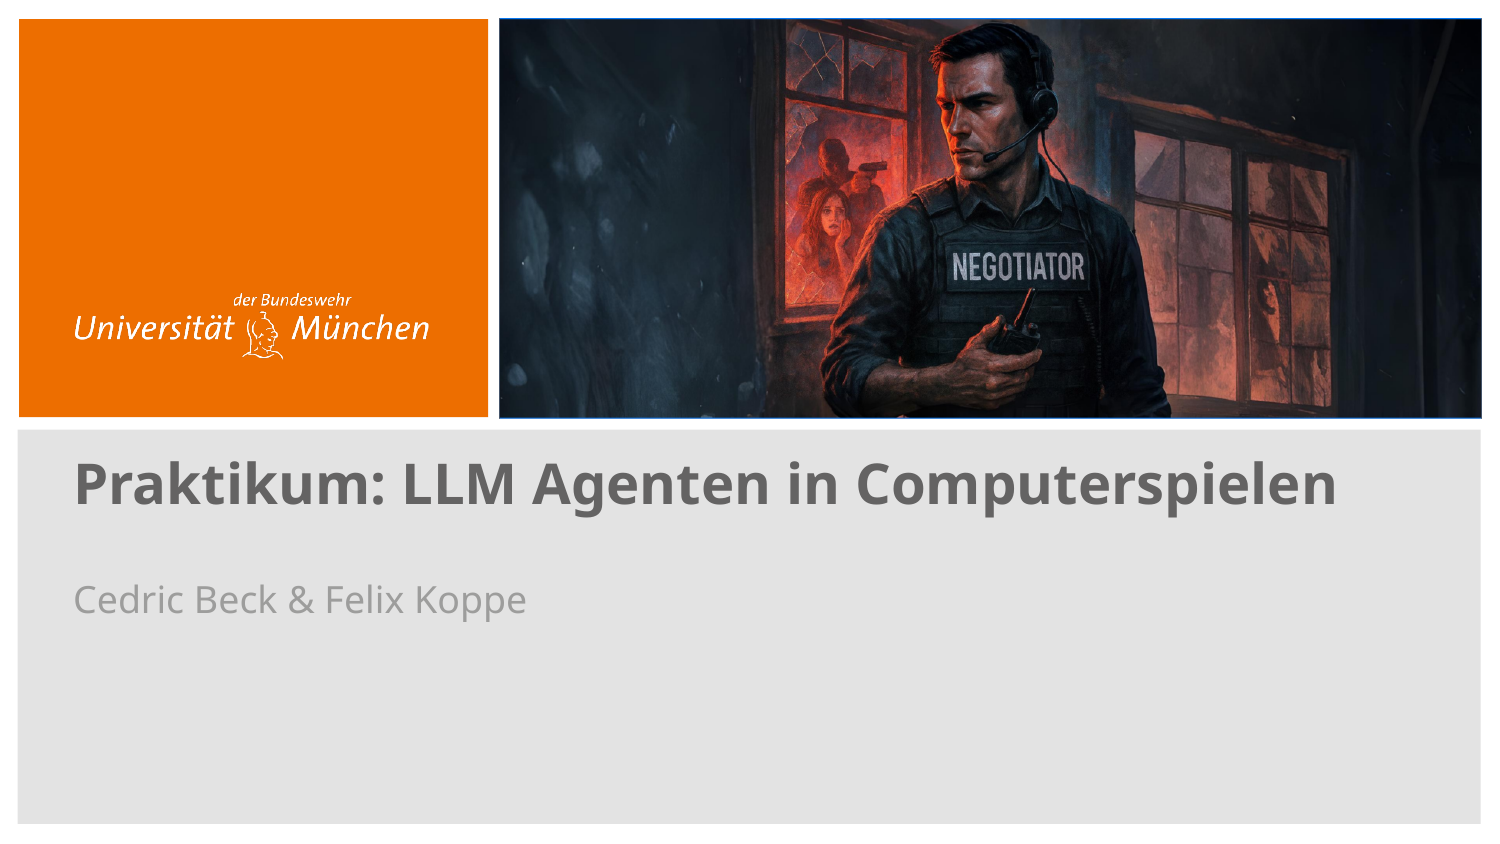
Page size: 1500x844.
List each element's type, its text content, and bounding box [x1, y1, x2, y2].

picture [500, 18, 1482, 419]
picture [73, 291, 432, 361]
subtitle Cedric Beck & Felix Koppe [62, 575, 1435, 731]
title Praktikum: LLM Agenten in Computerspielen [62, 450, 1435, 575]
